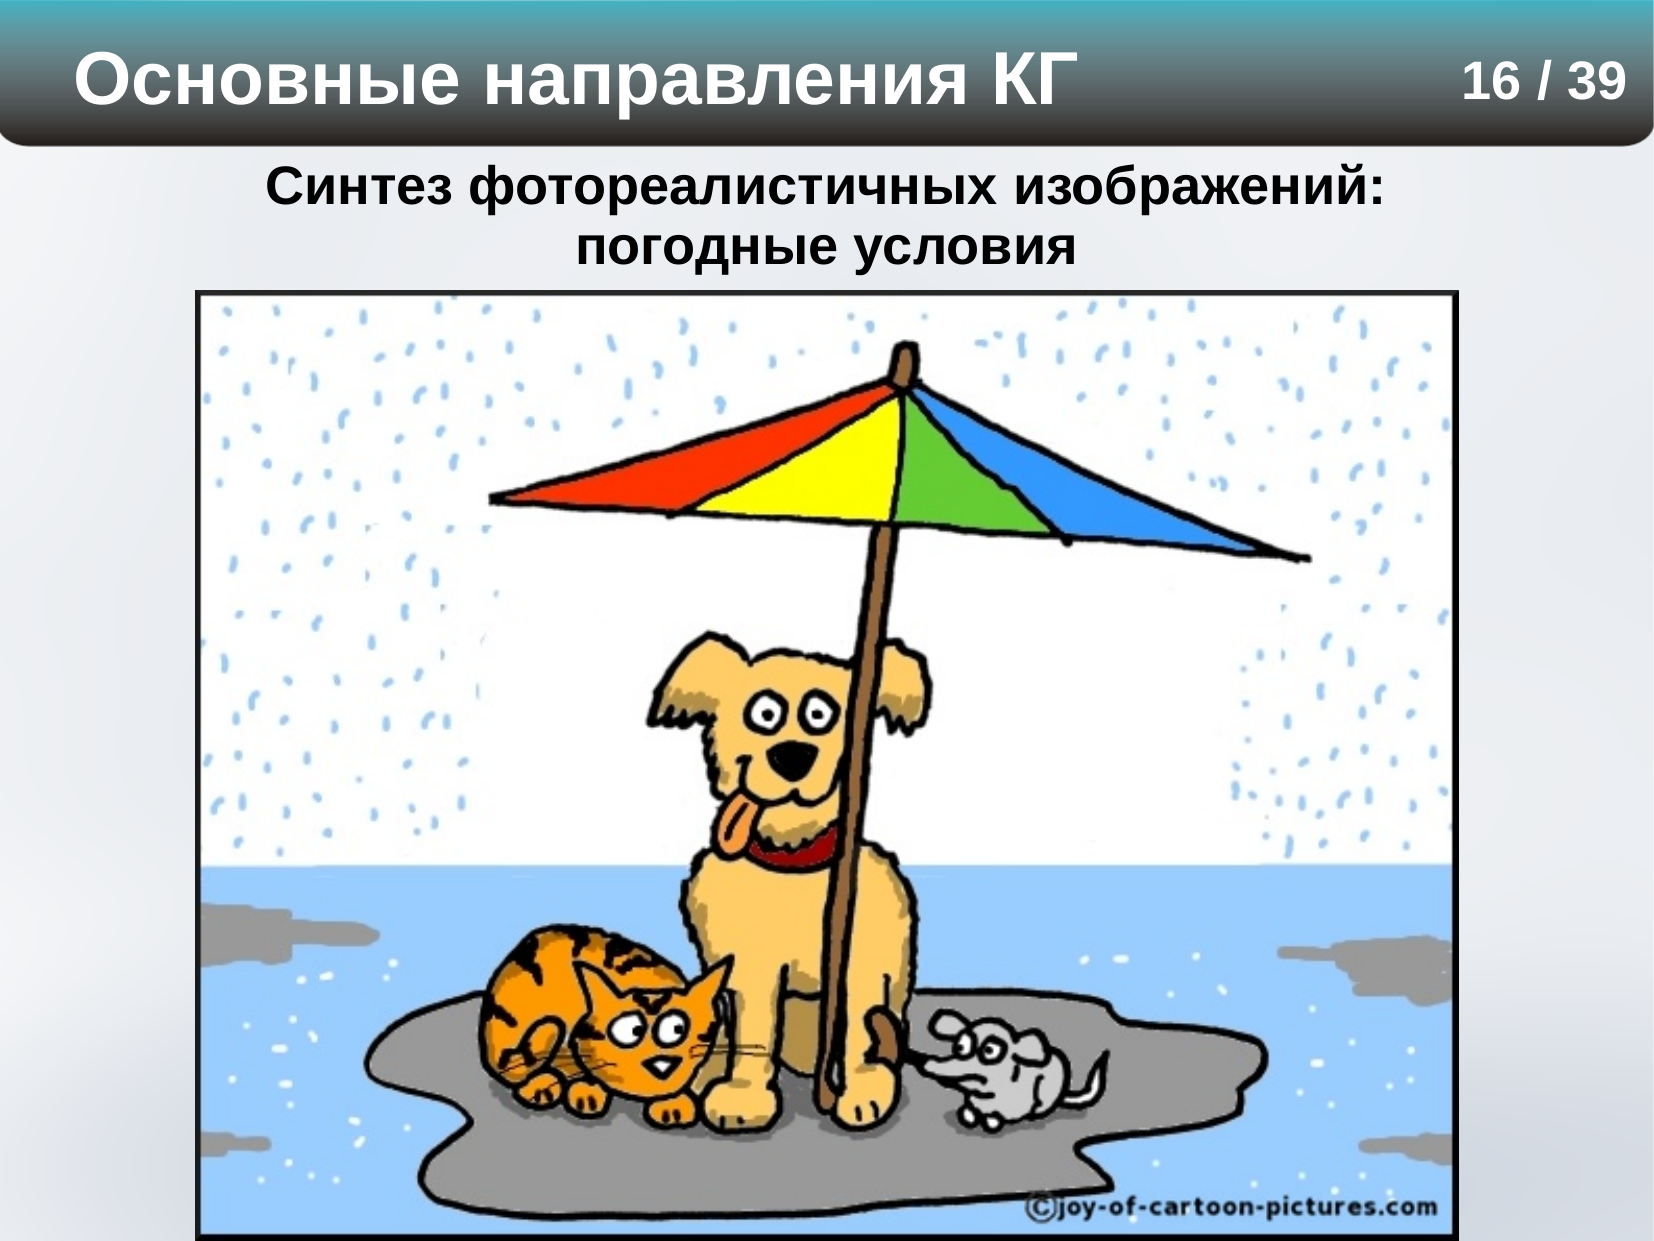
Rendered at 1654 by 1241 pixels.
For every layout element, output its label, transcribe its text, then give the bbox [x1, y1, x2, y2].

text_box <number> / 39 [1446, 42, 1654, 179]
picture [0, 0, 1654, 1241]
text_box Синтез фотореалистичных изображений: погодные условия [118, 147, 1536, 284]
text_box Основные направления КГ [59, 29, 1329, 129]
